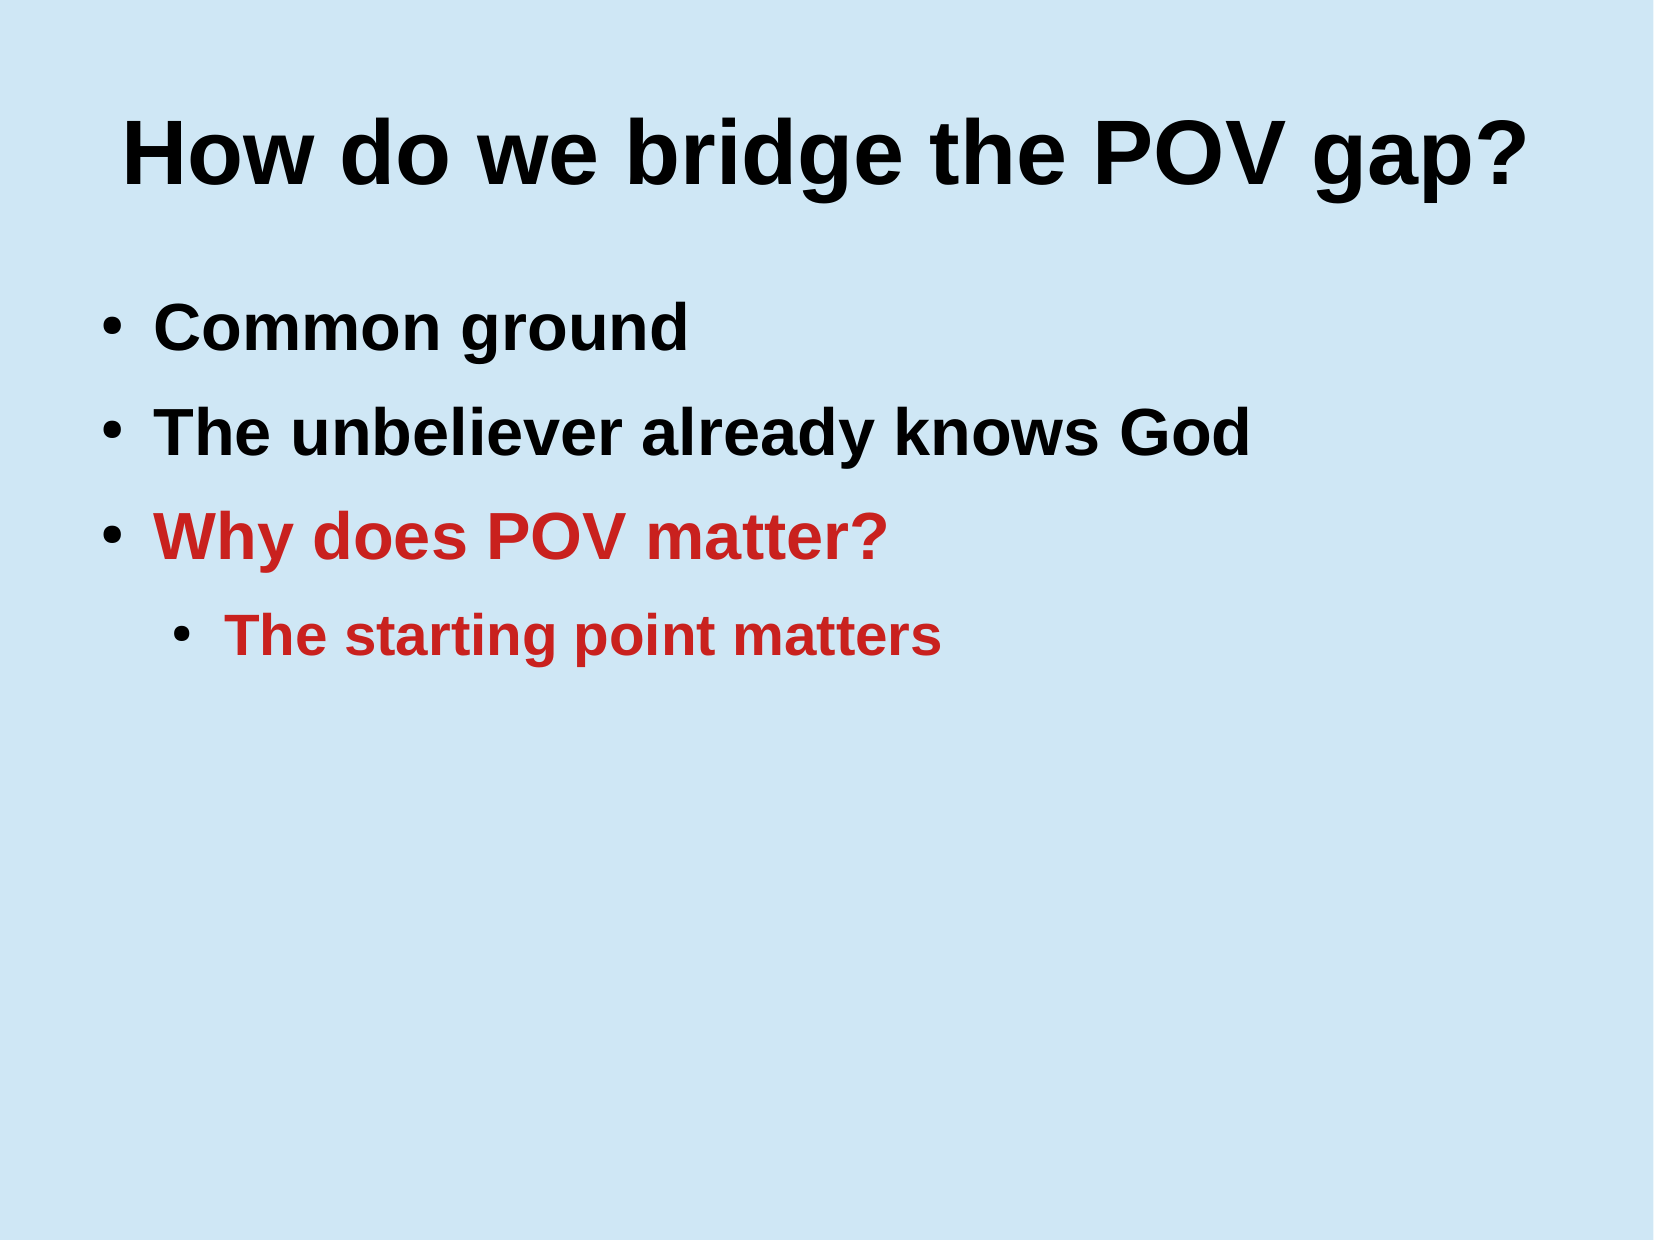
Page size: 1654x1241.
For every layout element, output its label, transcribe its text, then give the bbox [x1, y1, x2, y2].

title How do we bridge the POV gap? [29, 49, 1625, 257]
list Common ground The unbeliever already knows God Why does POV matter? The starting point matters [82, 290, 1571, 1010]
